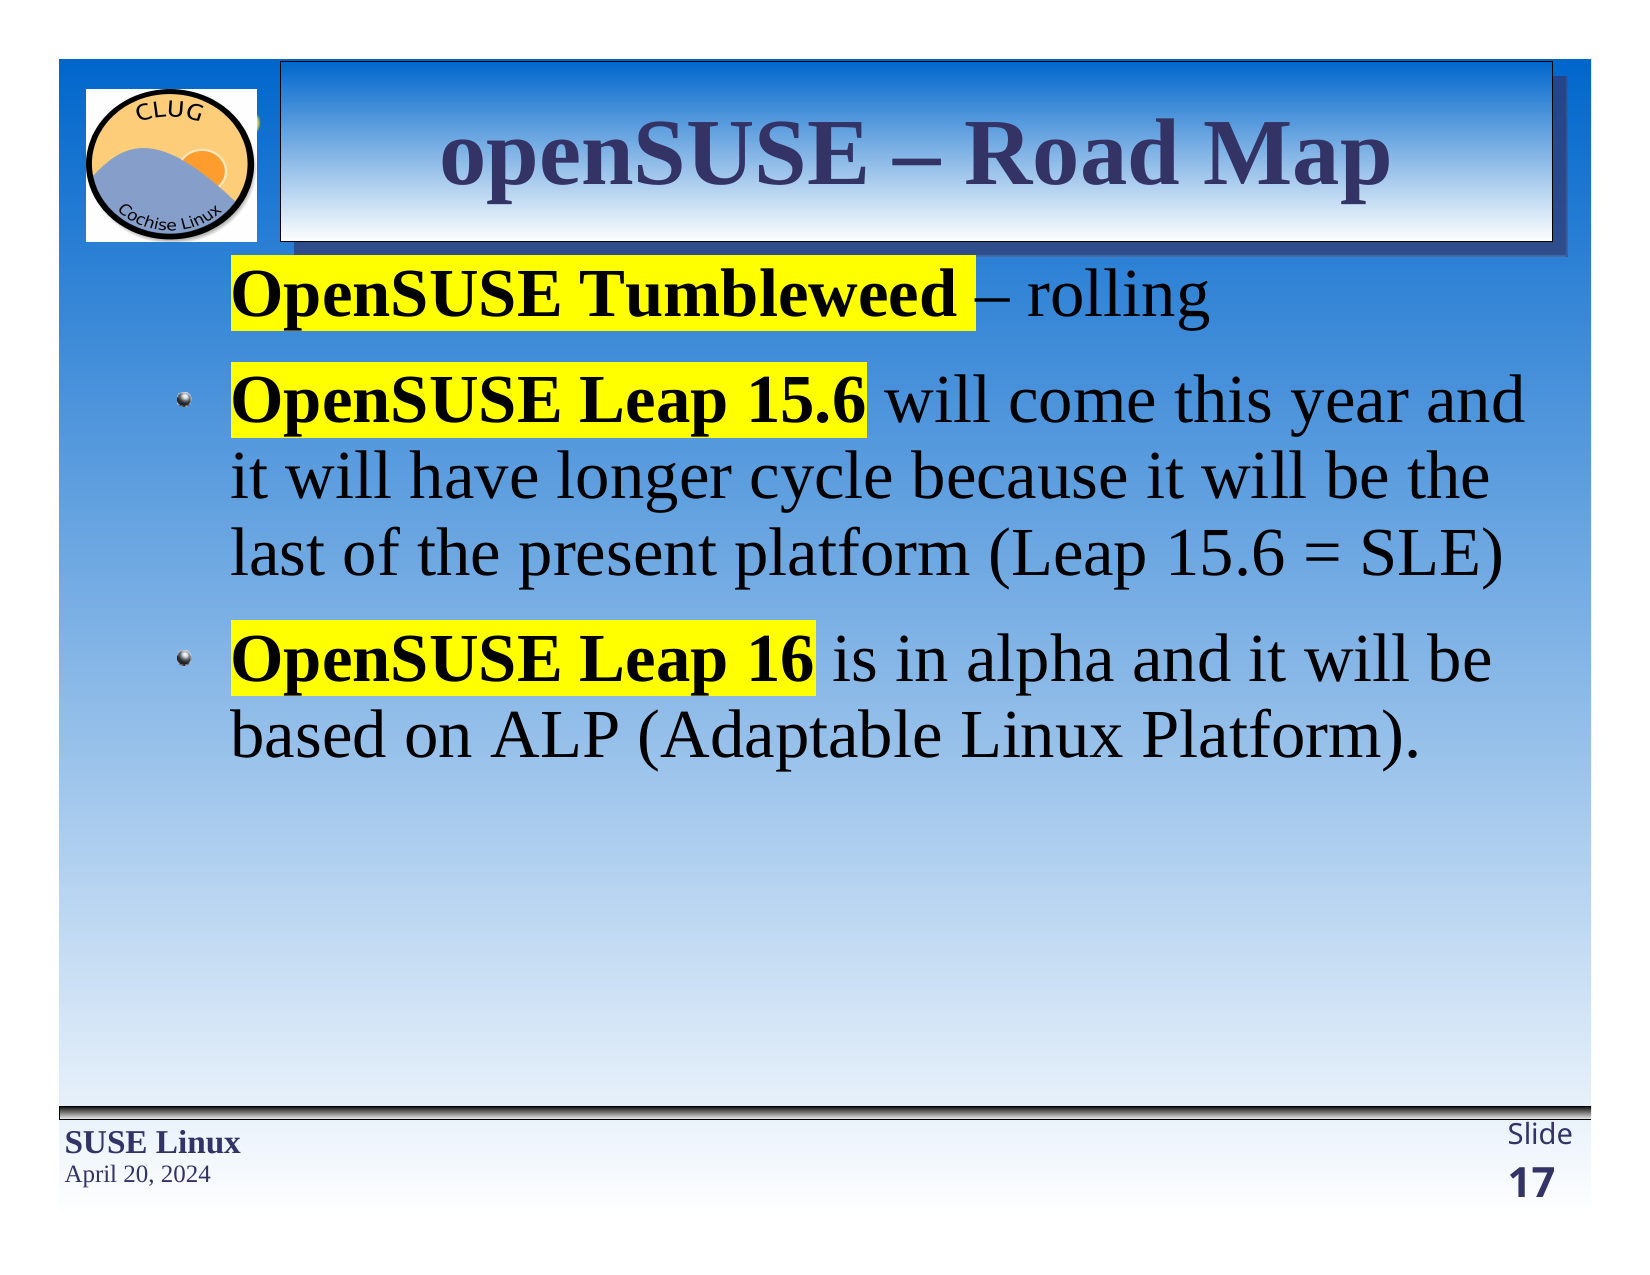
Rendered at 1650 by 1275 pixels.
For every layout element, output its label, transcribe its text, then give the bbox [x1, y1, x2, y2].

picture [86, 89, 280, 242]
title openSUSE – Road Map [280, 62, 1553, 243]
list OpenSUSE Tumbleweed – rolling OpenSUSE Leap 15.6 will come this year and it will have longer cycle because it will be the last of the present platform (Leap 15.6 = SLE) OpenSUSE Leap 16 is in alpha and it will be based on ALP (Adaptable Linux Platform). [86, 255, 1553, 1095]
